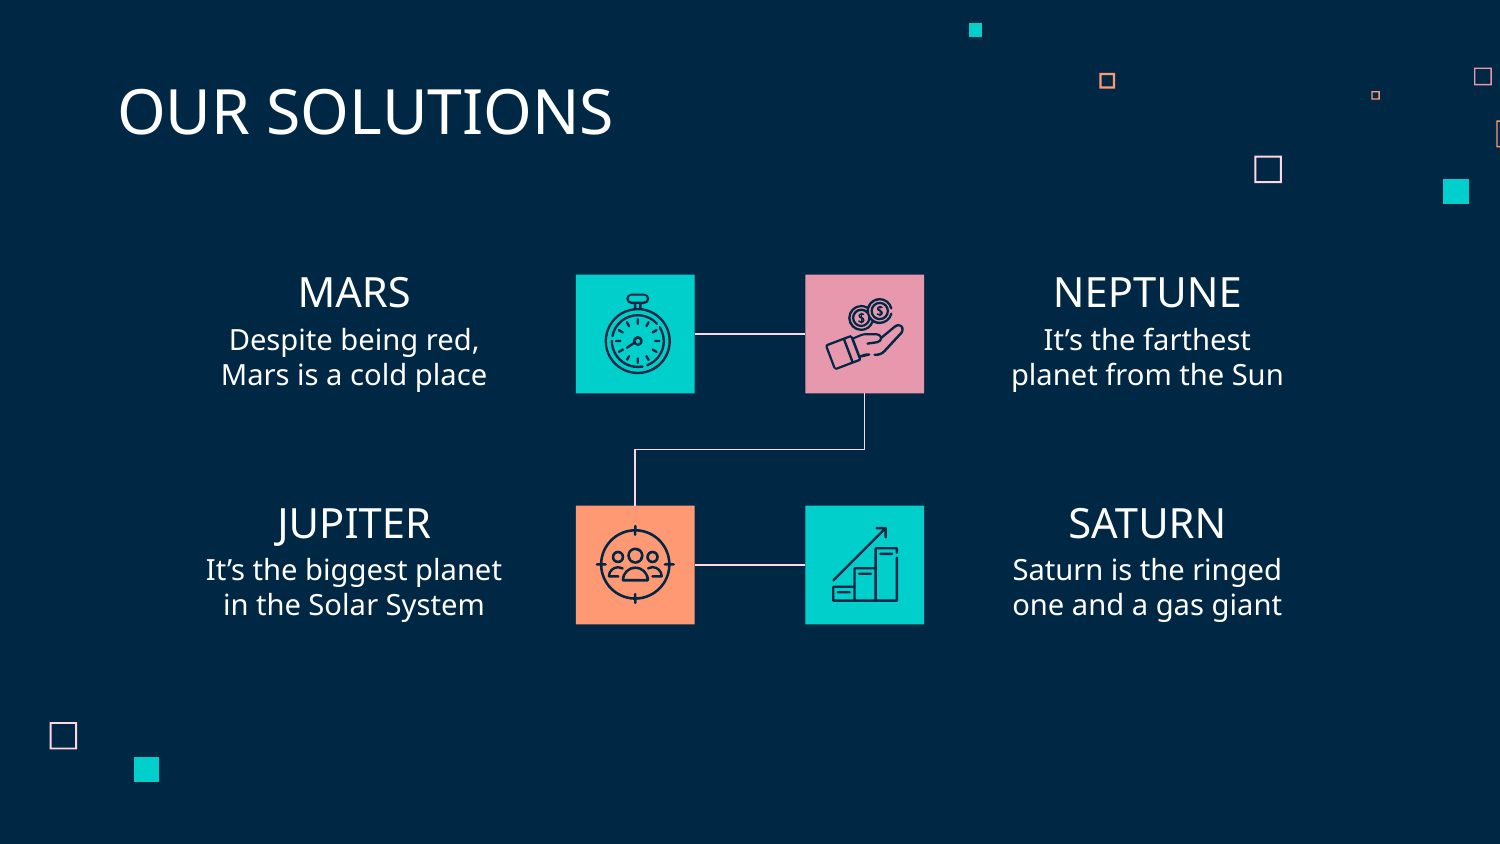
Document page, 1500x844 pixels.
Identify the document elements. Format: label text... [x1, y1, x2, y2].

title SATURN [993, 455, 1302, 562]
text_box [805, 505, 925, 625]
text_box [575, 274, 695, 394]
title JUPITER [199, 455, 509, 536]
text_box [805, 274, 925, 394]
title NEPTUNE [993, 225, 1302, 306]
subtitle Saturn is the ringed one and a gas giant [993, 562, 1302, 643]
subtitle Despite being red, Mars is a cold place [199, 306, 509, 412]
subtitle It’s the biggest planet in the Solar System [183, 536, 526, 643]
subtitle It’s the farthest planet from the Sun [993, 306, 1302, 412]
title OUR SOLUTIONS [101, 67, 1068, 163]
text_box [575, 505, 695, 625]
title MARS [199, 225, 509, 306]
